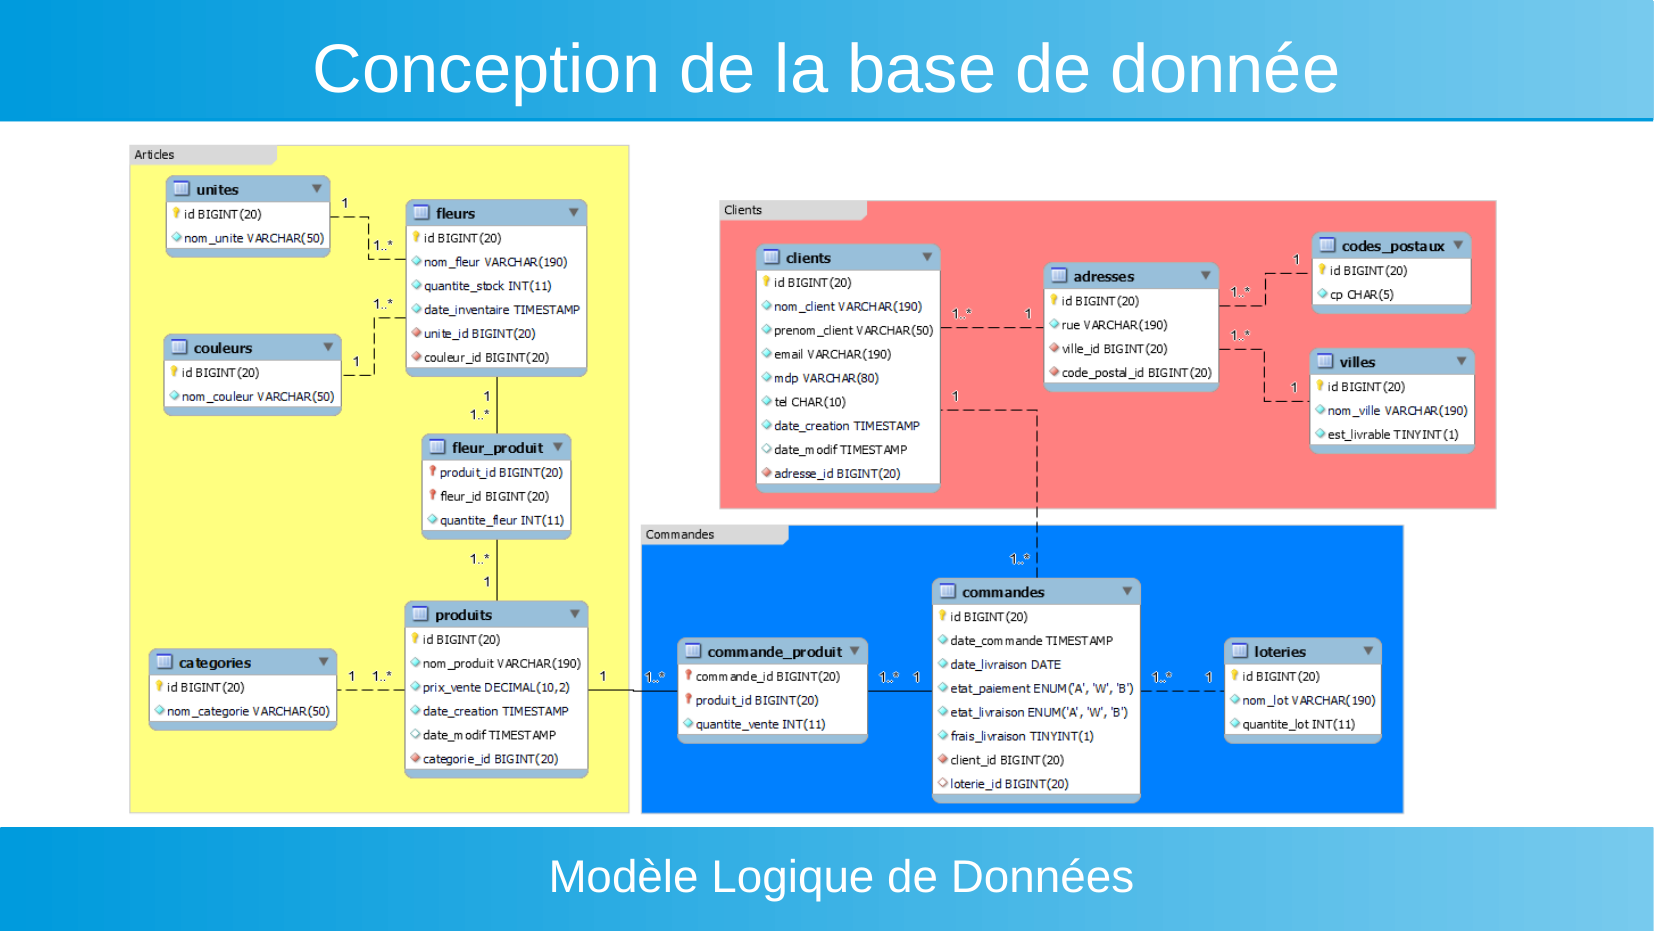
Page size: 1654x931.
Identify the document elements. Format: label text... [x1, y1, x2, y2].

picture [118, 134, 1506, 824]
title Conception de la base de donnée [59, 29, 1595, 108]
title Modèle Logique de Données [472, 836, 1211, 916]
